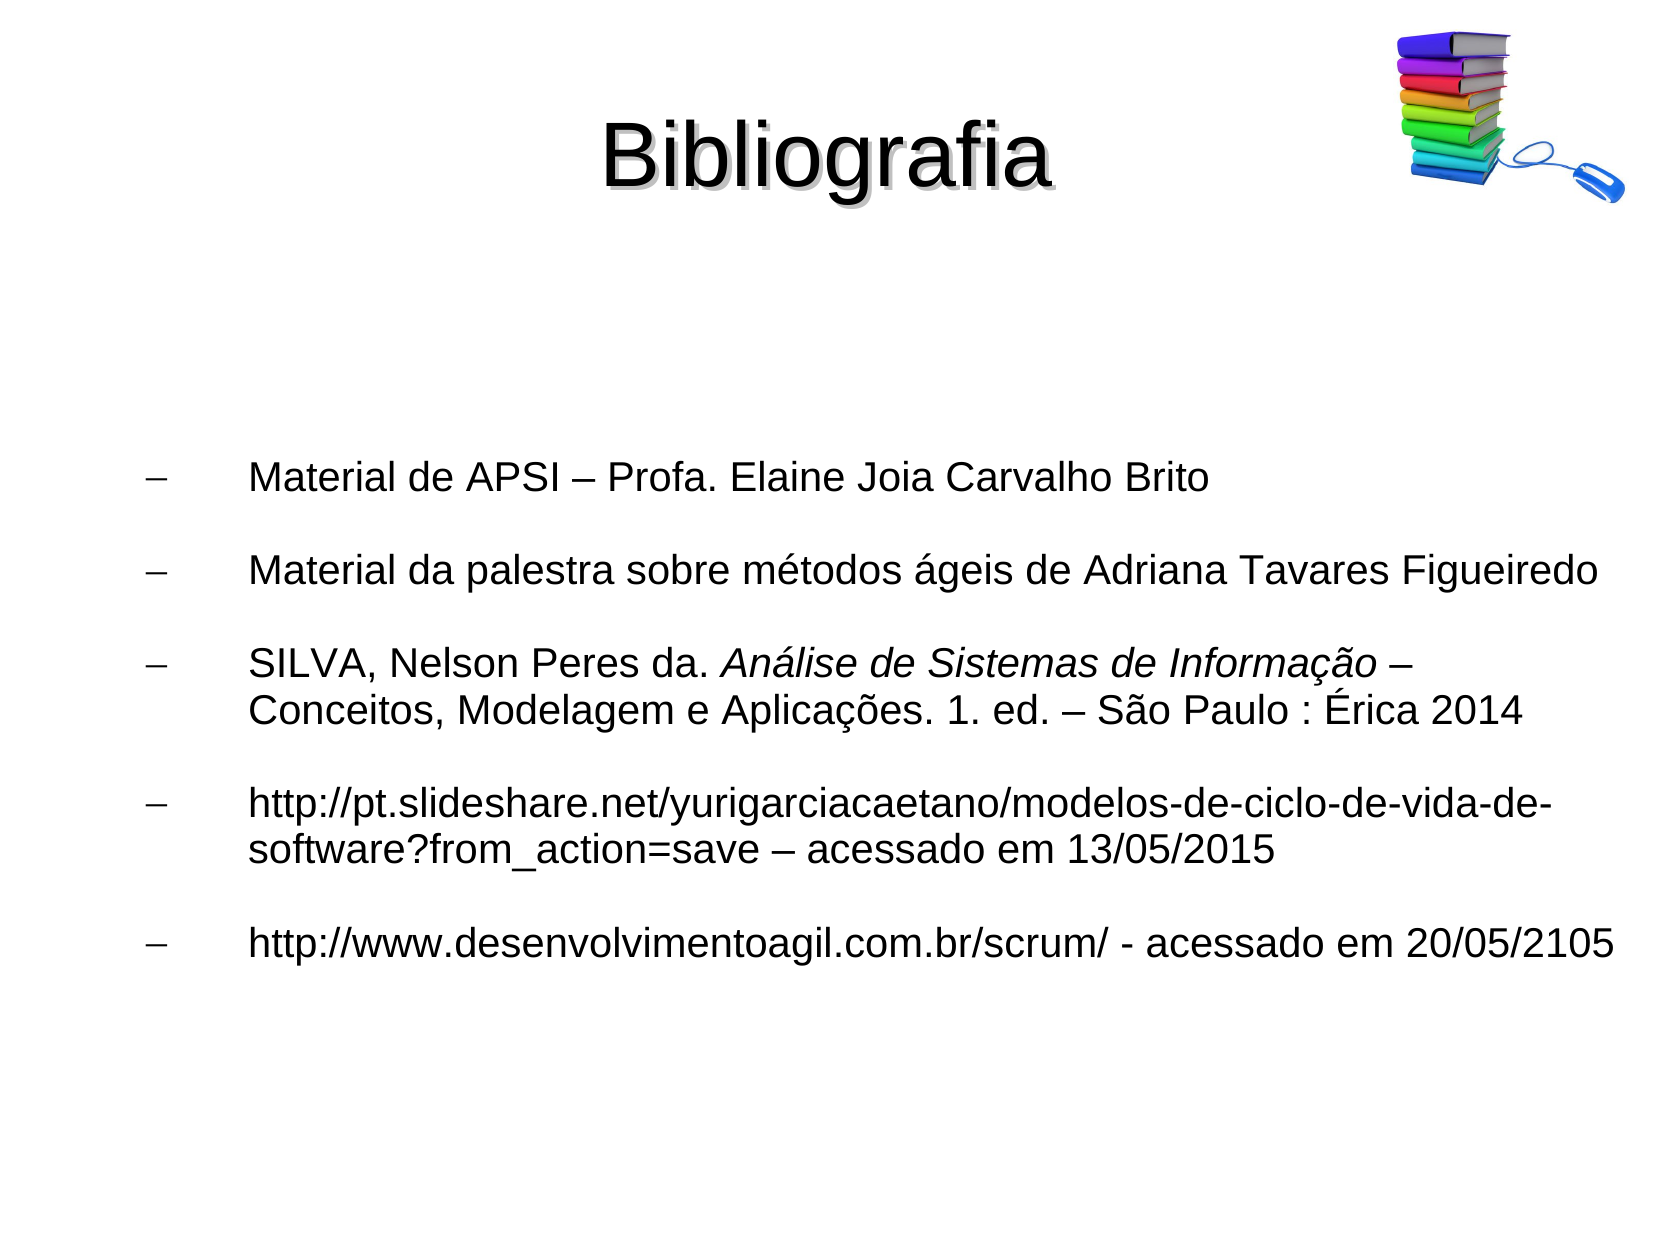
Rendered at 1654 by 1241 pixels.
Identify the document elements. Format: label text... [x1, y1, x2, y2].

title Bibliografia [82, 56, 1571, 249]
text_box Material de APSI – Profa. Elaine Joia Carvalho Brito Material da palestra sobre métodos ágeis de Adriana Tavares Figueiredo SILVA, Nelson Peres da. Análise de Sistemas de Informação – Conceitos, Modelagem e Aplicações. 1. ed. – São Paulo : Érica 2014 http://pt.slideshare.net/yurigarciacaetano/modelos-de-ciclo-de-vida-de-software?from_action=save – acessado em 13/05/2015 http://www.desenvolvimentoagil.com.br/scrum/ - acessado em 20/05/2105 [70, 253, 1619, 1164]
picture [1393, 29, 1629, 206]
